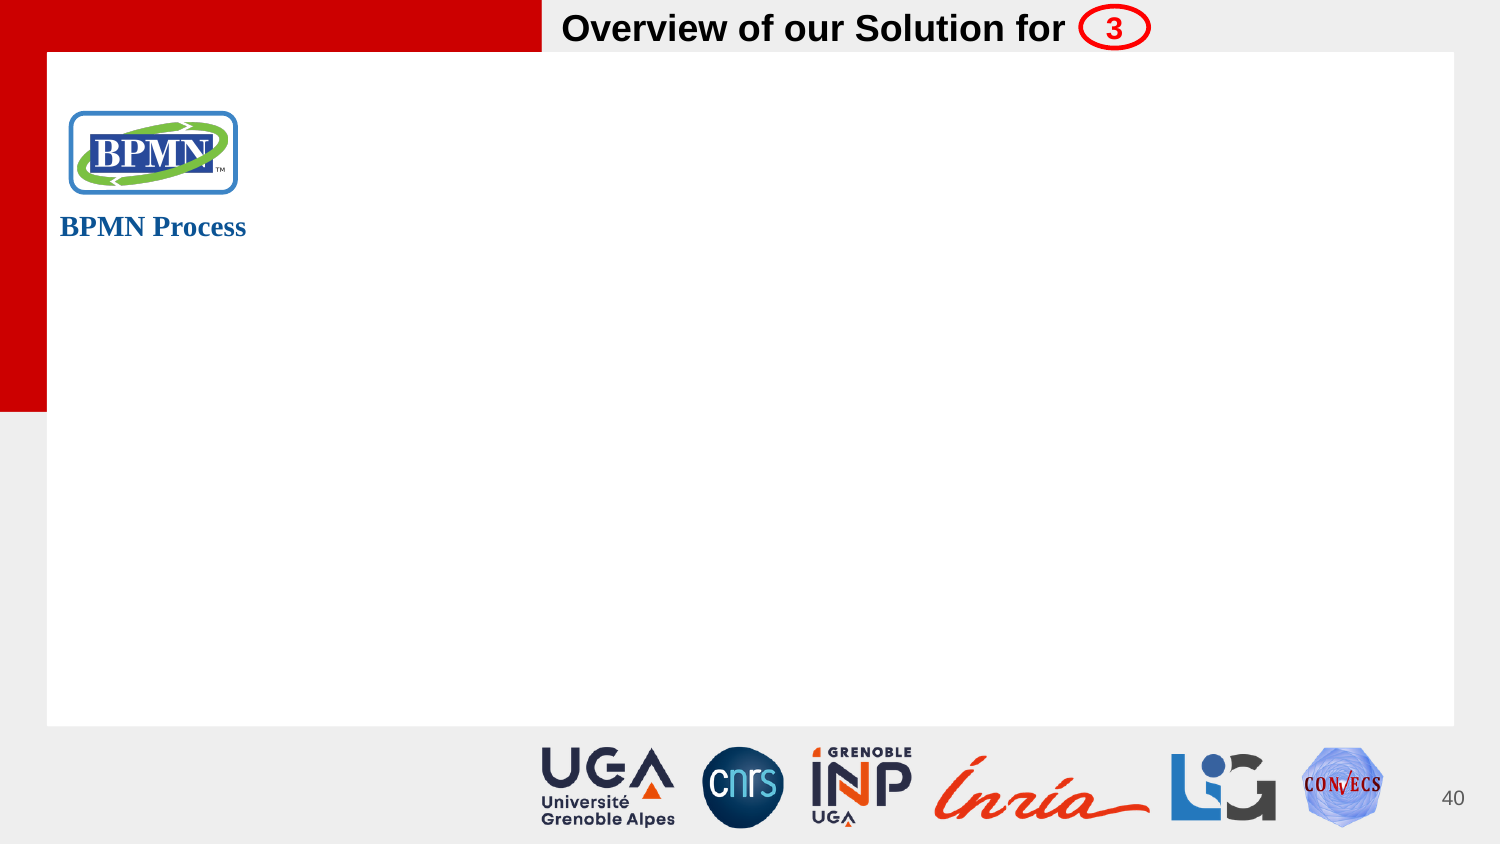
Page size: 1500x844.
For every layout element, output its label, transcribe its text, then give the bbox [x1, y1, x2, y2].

picture [0, 0, 1500, 844]
text_box Overview of our Solution for [546, 0, 1441, 55]
text_box 3 [1080, 6, 1149, 49]
slide_number <numéro> [1389, 764, 1480, 830]
text_box BPMN Process [12, 197, 294, 252]
